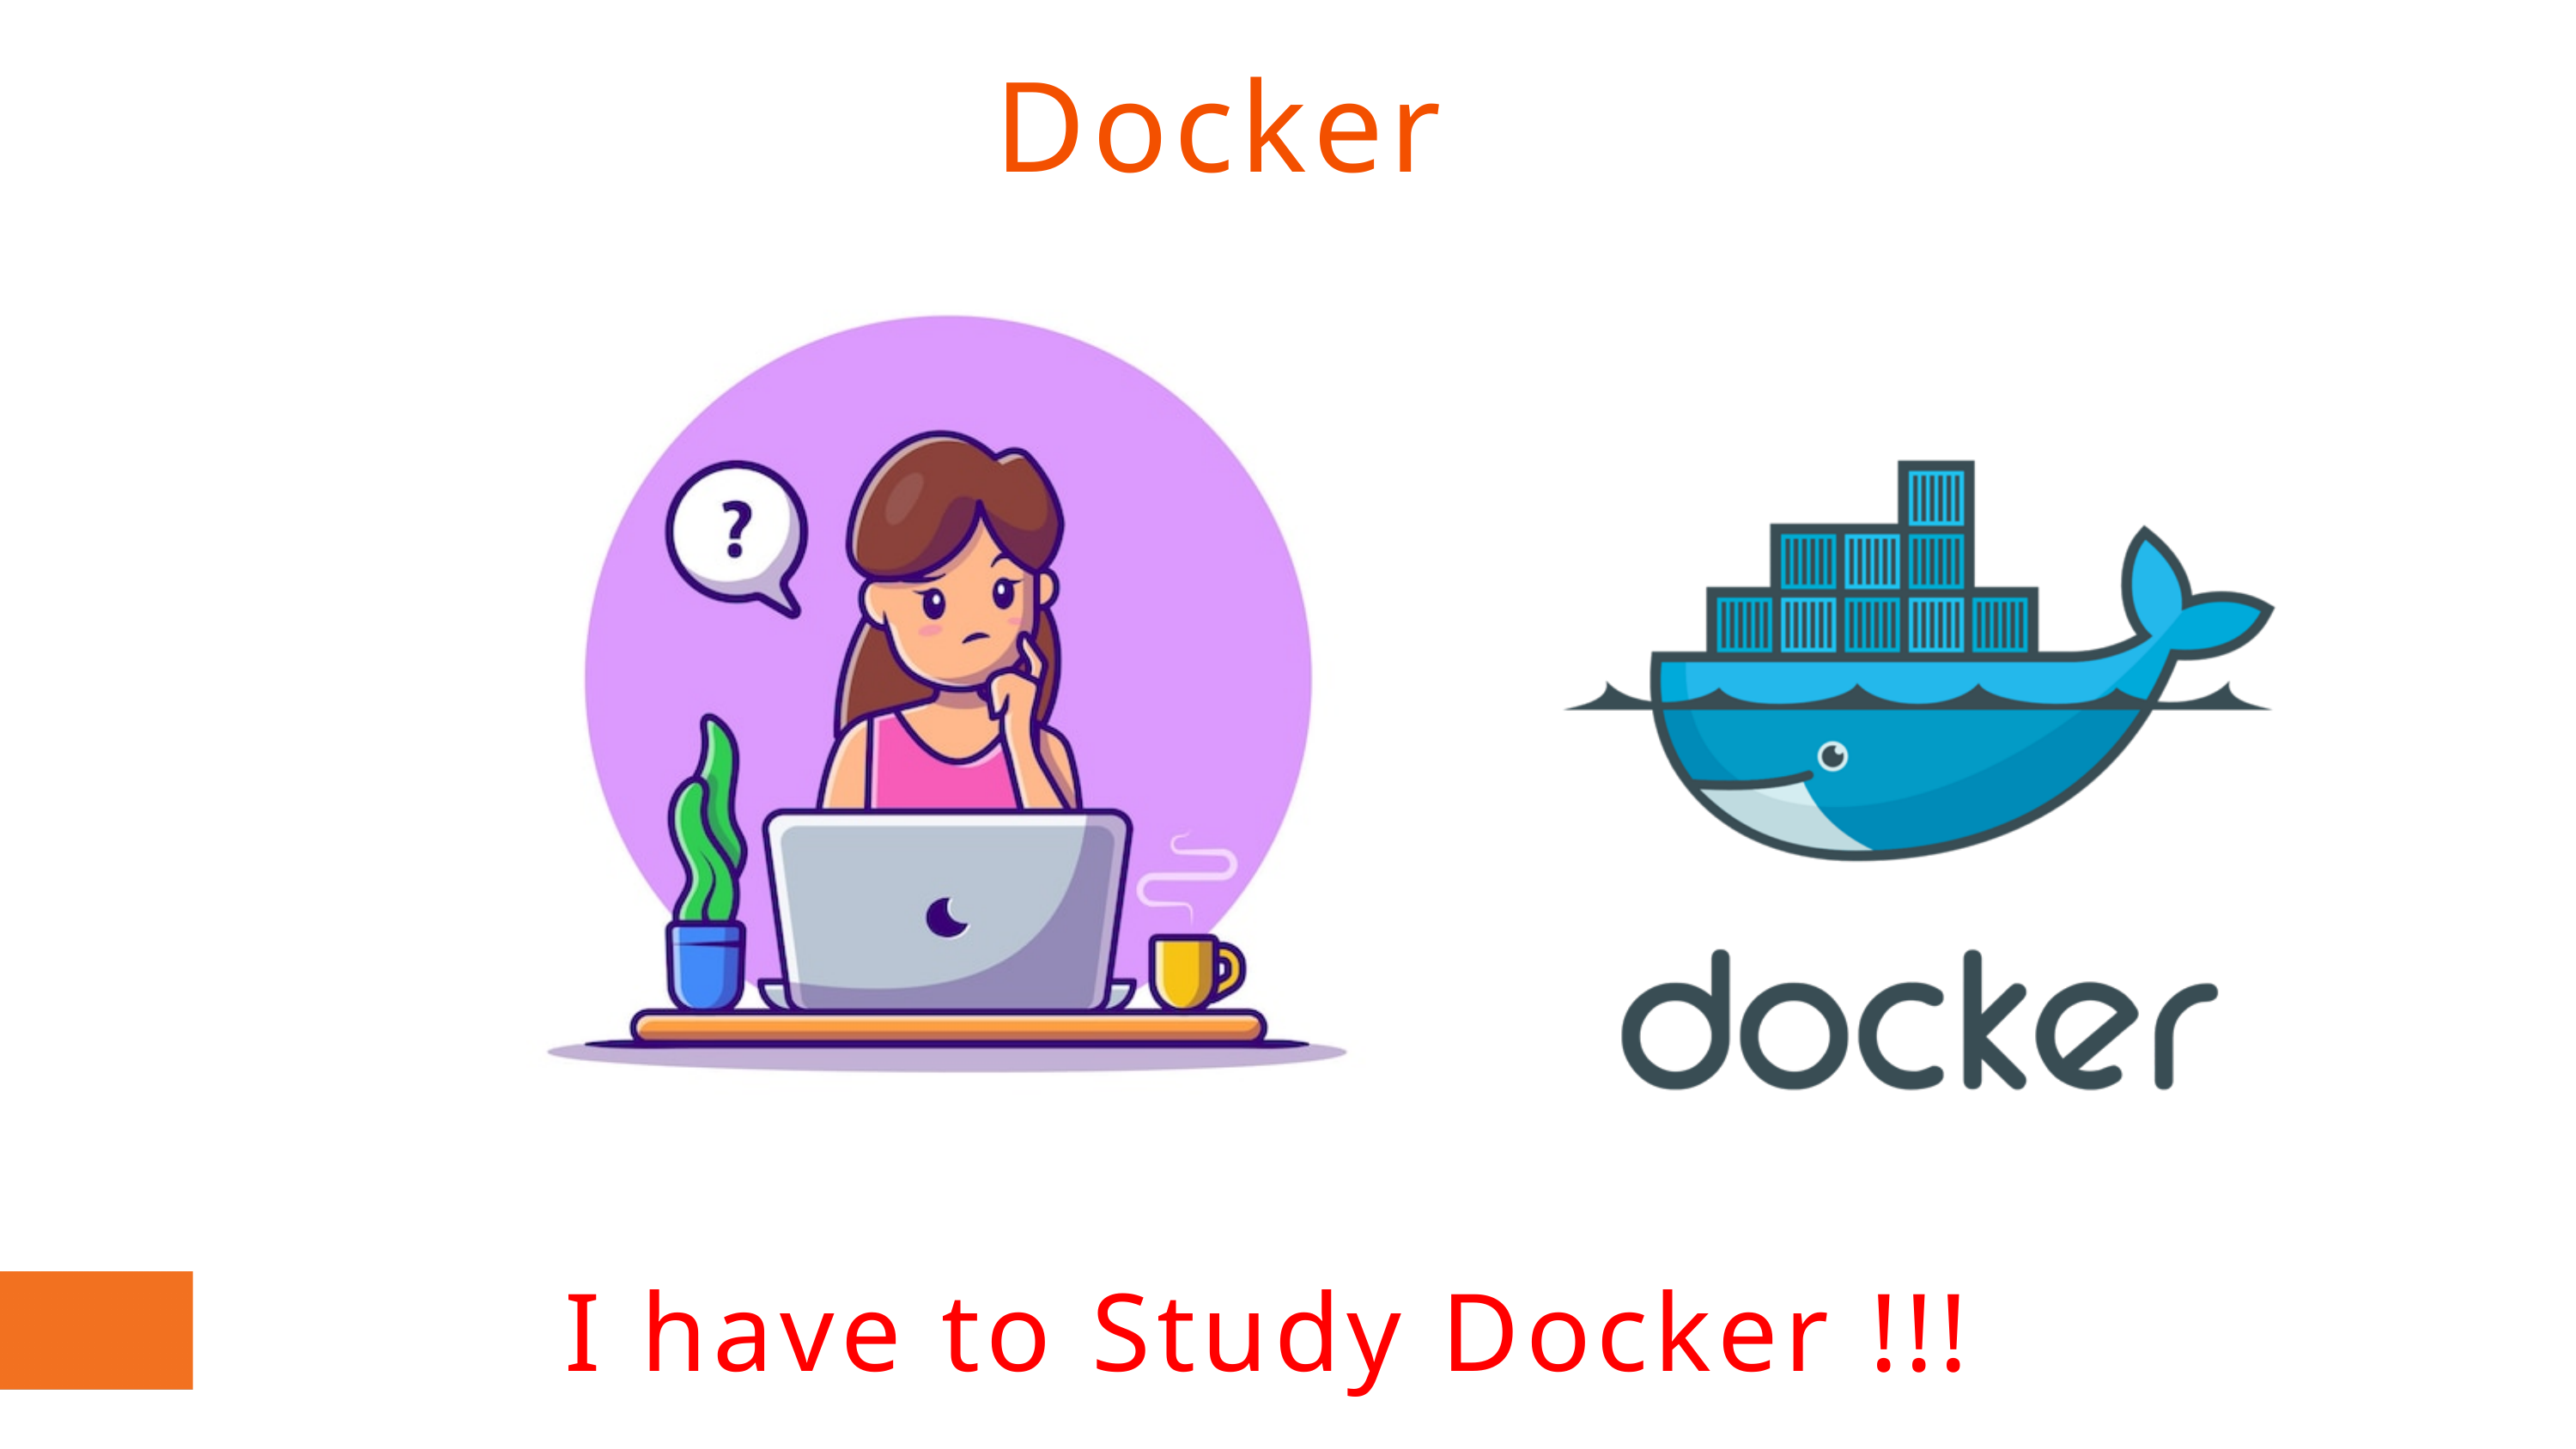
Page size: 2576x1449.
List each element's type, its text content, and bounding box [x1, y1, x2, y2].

text_box [0, 1271, 193, 1449]
text_box Docker [264, 47, 2172, 197]
picture [418, 175, 2389, 1234]
text_box I have to Study Docker !!! [321, 1264, 2214, 1393]
